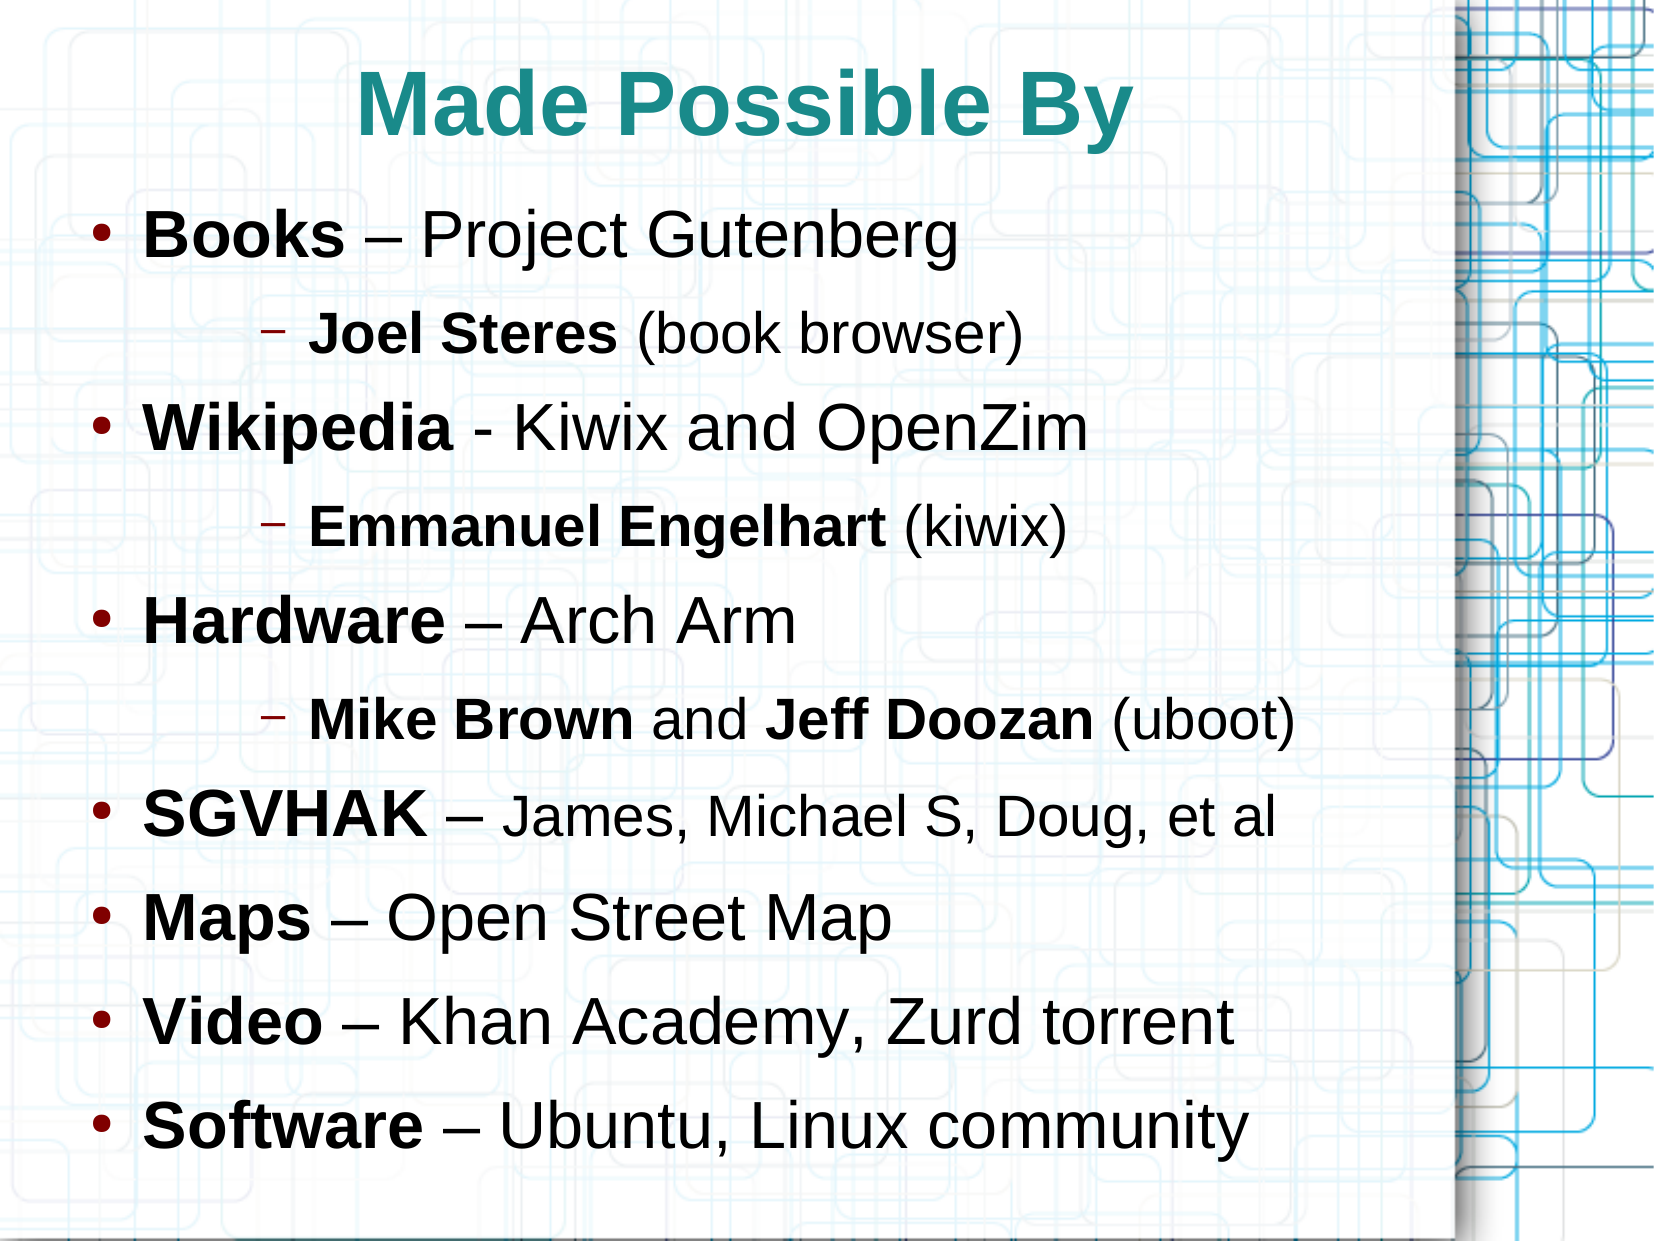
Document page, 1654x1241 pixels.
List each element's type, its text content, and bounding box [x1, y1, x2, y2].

list Books – Project Gutenberg Joel Steres (book browser) Wikipedia - Kiwix and OpenZim Emmanuel Engelhart (kiwix) Hardware – Arch Arm Mike Brown and Jeff Doozan (uboot) SGVHAK – James, Michael S, Doug, et al Maps – Open Street Map Video – Khan Academy, Zurd torrent Software – Ubuntu, Linux community [71, 196, 1407, 1164]
title Made Possible By [66, 0, 1426, 208]
picture [0, 0, 1654, 1241]
